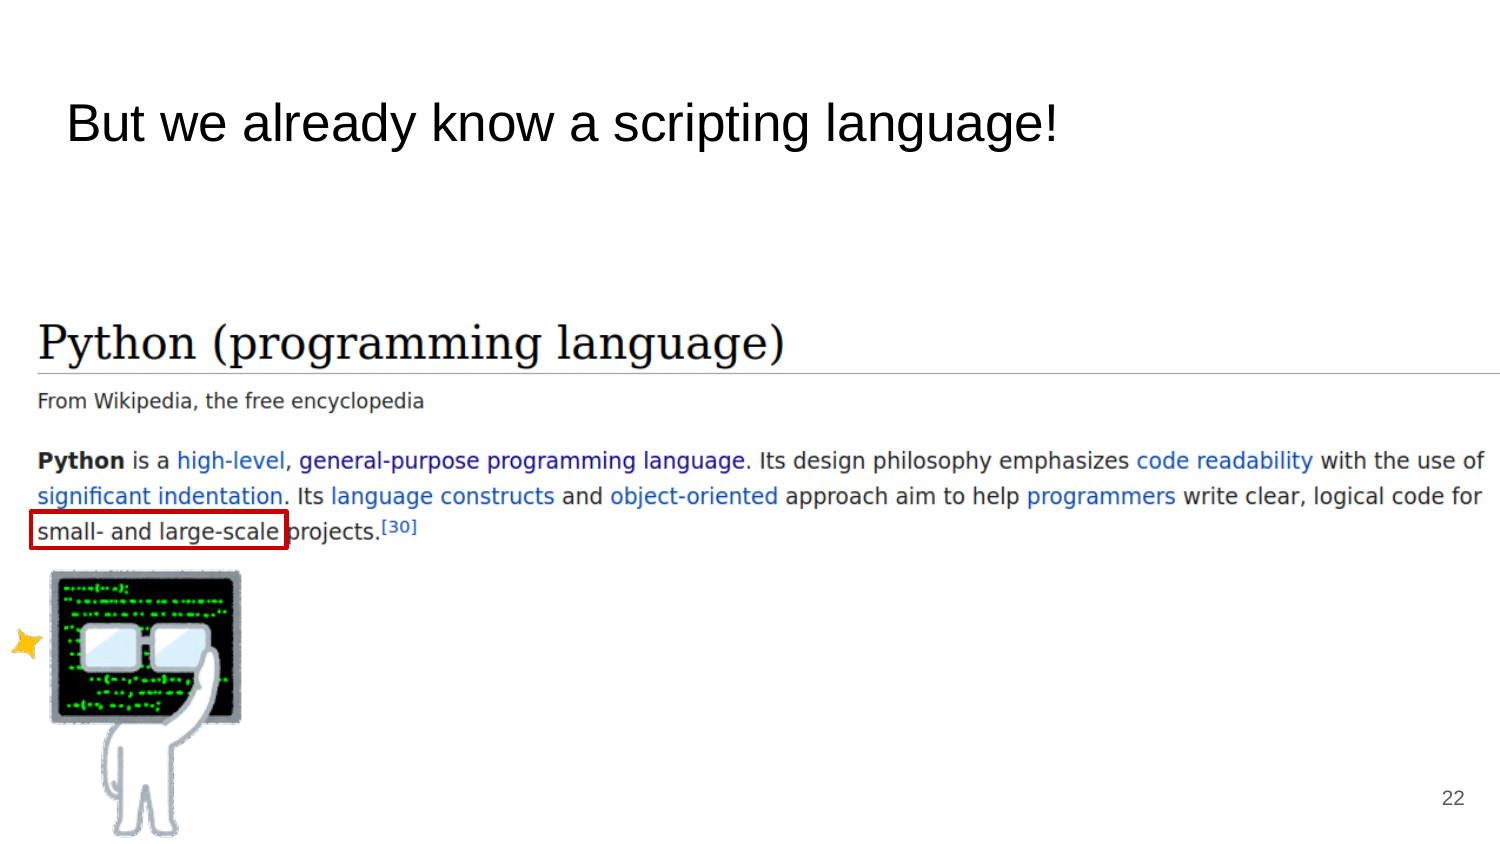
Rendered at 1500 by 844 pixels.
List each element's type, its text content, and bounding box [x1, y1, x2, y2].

title But we already know a scripting language! [51, 72, 1449, 167]
slide_number <number> [1389, 764, 1480, 830]
picture [0, 562, 282, 844]
picture [0, 289, 1500, 554]
